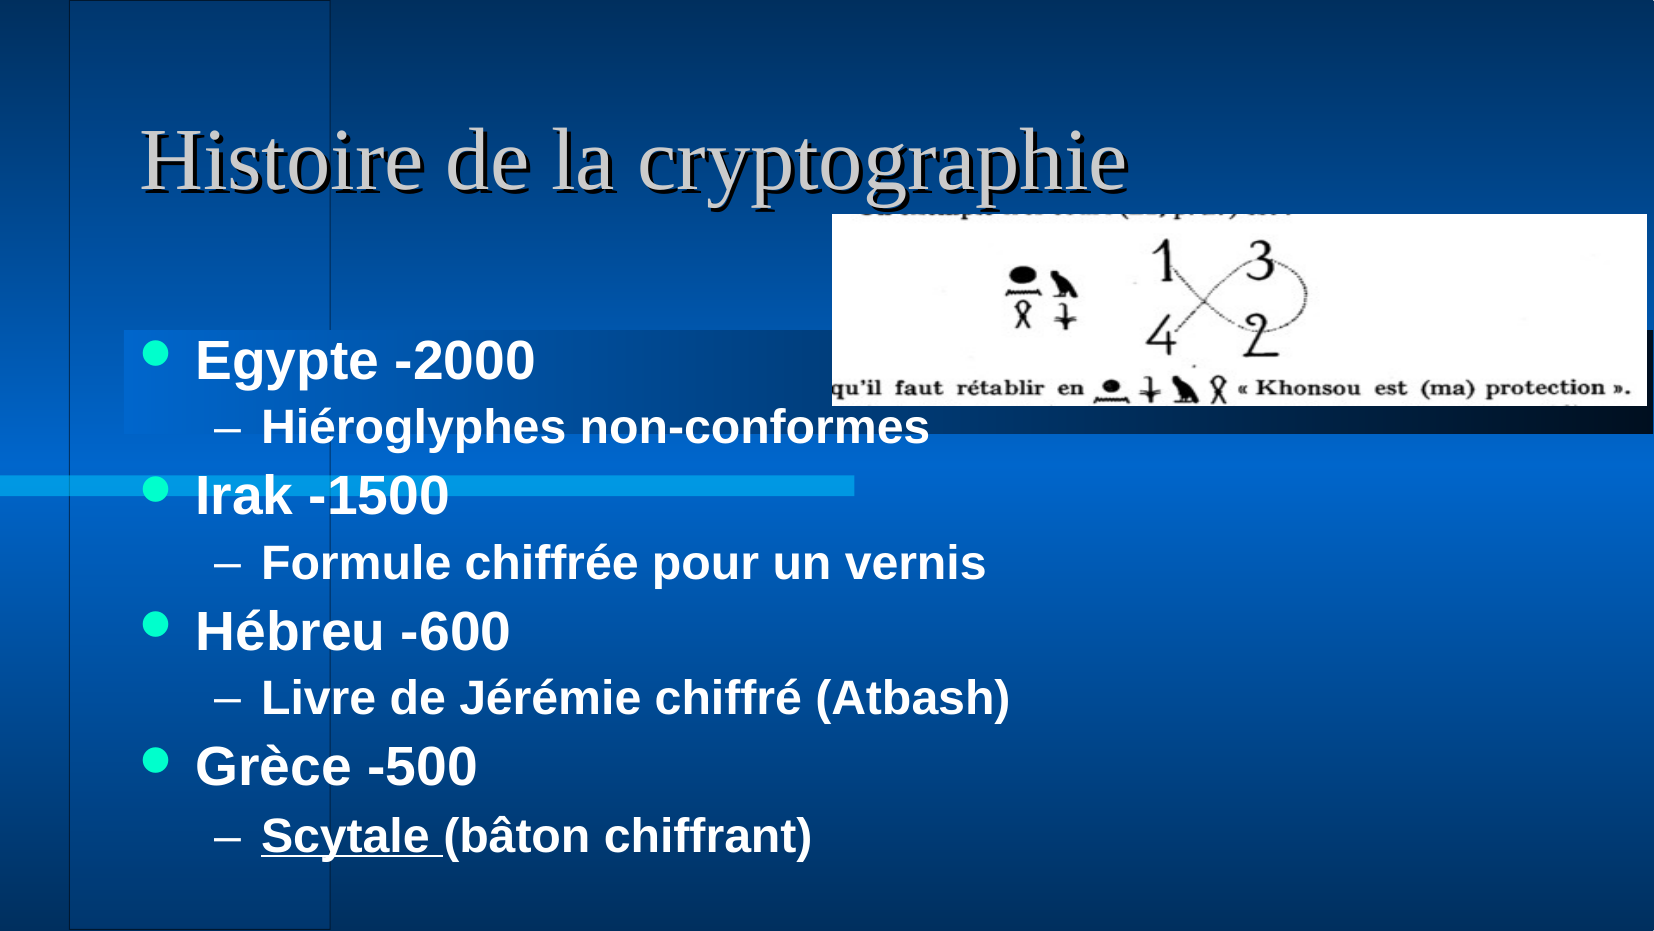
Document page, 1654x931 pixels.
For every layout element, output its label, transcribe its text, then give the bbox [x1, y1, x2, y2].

title Histoire de la cryptographie [124, 82, 1530, 238]
list Egypte -2000 Hiéroglyphes non-conformes Irak -1500 Formule chiffrée pour un vernis Hébreu -600 Livre de Jérémie chiffré (Atbash) Grèce -500 Scytale (bâton chiffrant) [124, 327, 1530, 931]
picture [832, 214, 1647, 406]
